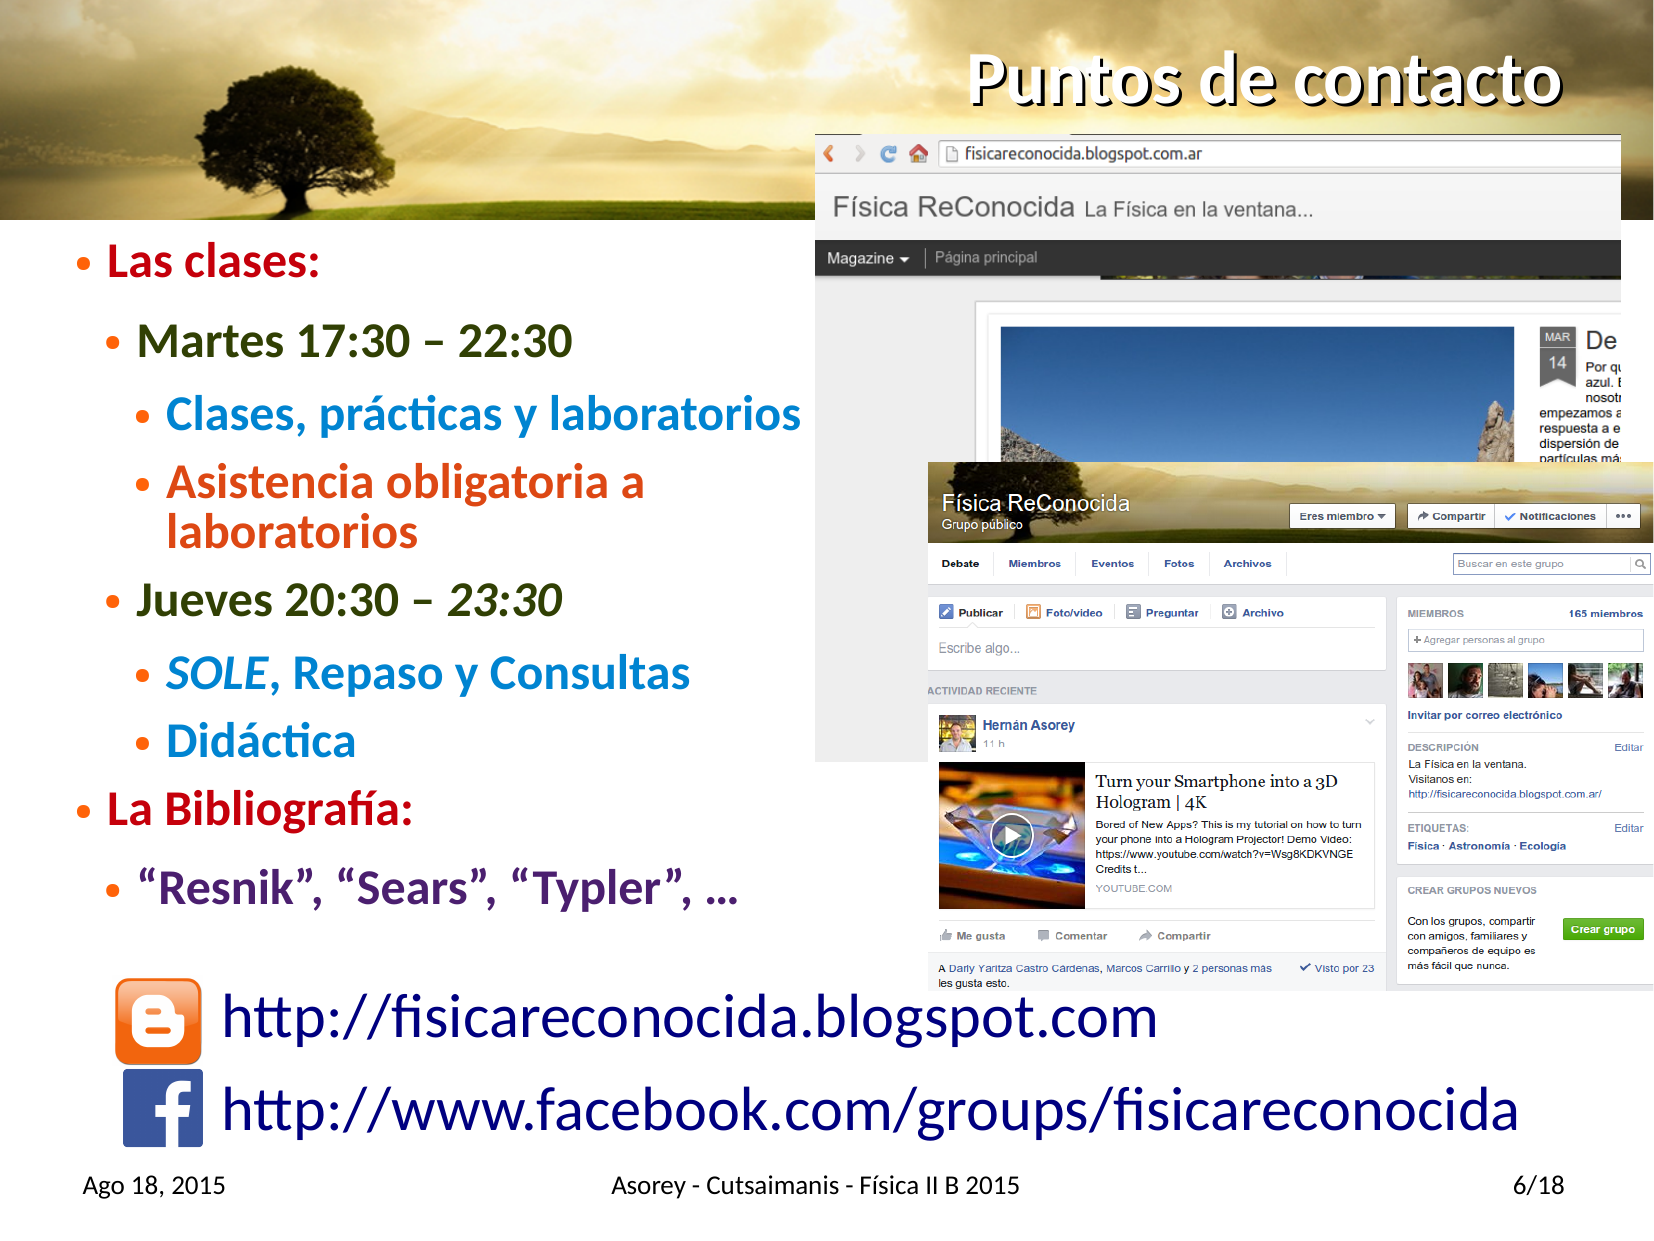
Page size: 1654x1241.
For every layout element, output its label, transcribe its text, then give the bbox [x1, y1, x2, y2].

list http://fisicareconocida.blogspot.com http://www.facebook.com/groups/fisicareconocida [60, 990, 1549, 1171]
title Puntos de contacto [75, 19, 1564, 151]
picture [112, 975, 203, 1150]
list Las clases: Martes 17:30 – 22:30 Clases, prácticas y laboratorios Asistencia obligatoria a laboratorios Jueves 20:30 – 23:30 SOLE, Repaso y Consultas Didáctica La Bibliografía: “Resnik”, “Sears”, “Typler”, … [45, 240, 809, 961]
picture [0, 0, 1654, 991]
